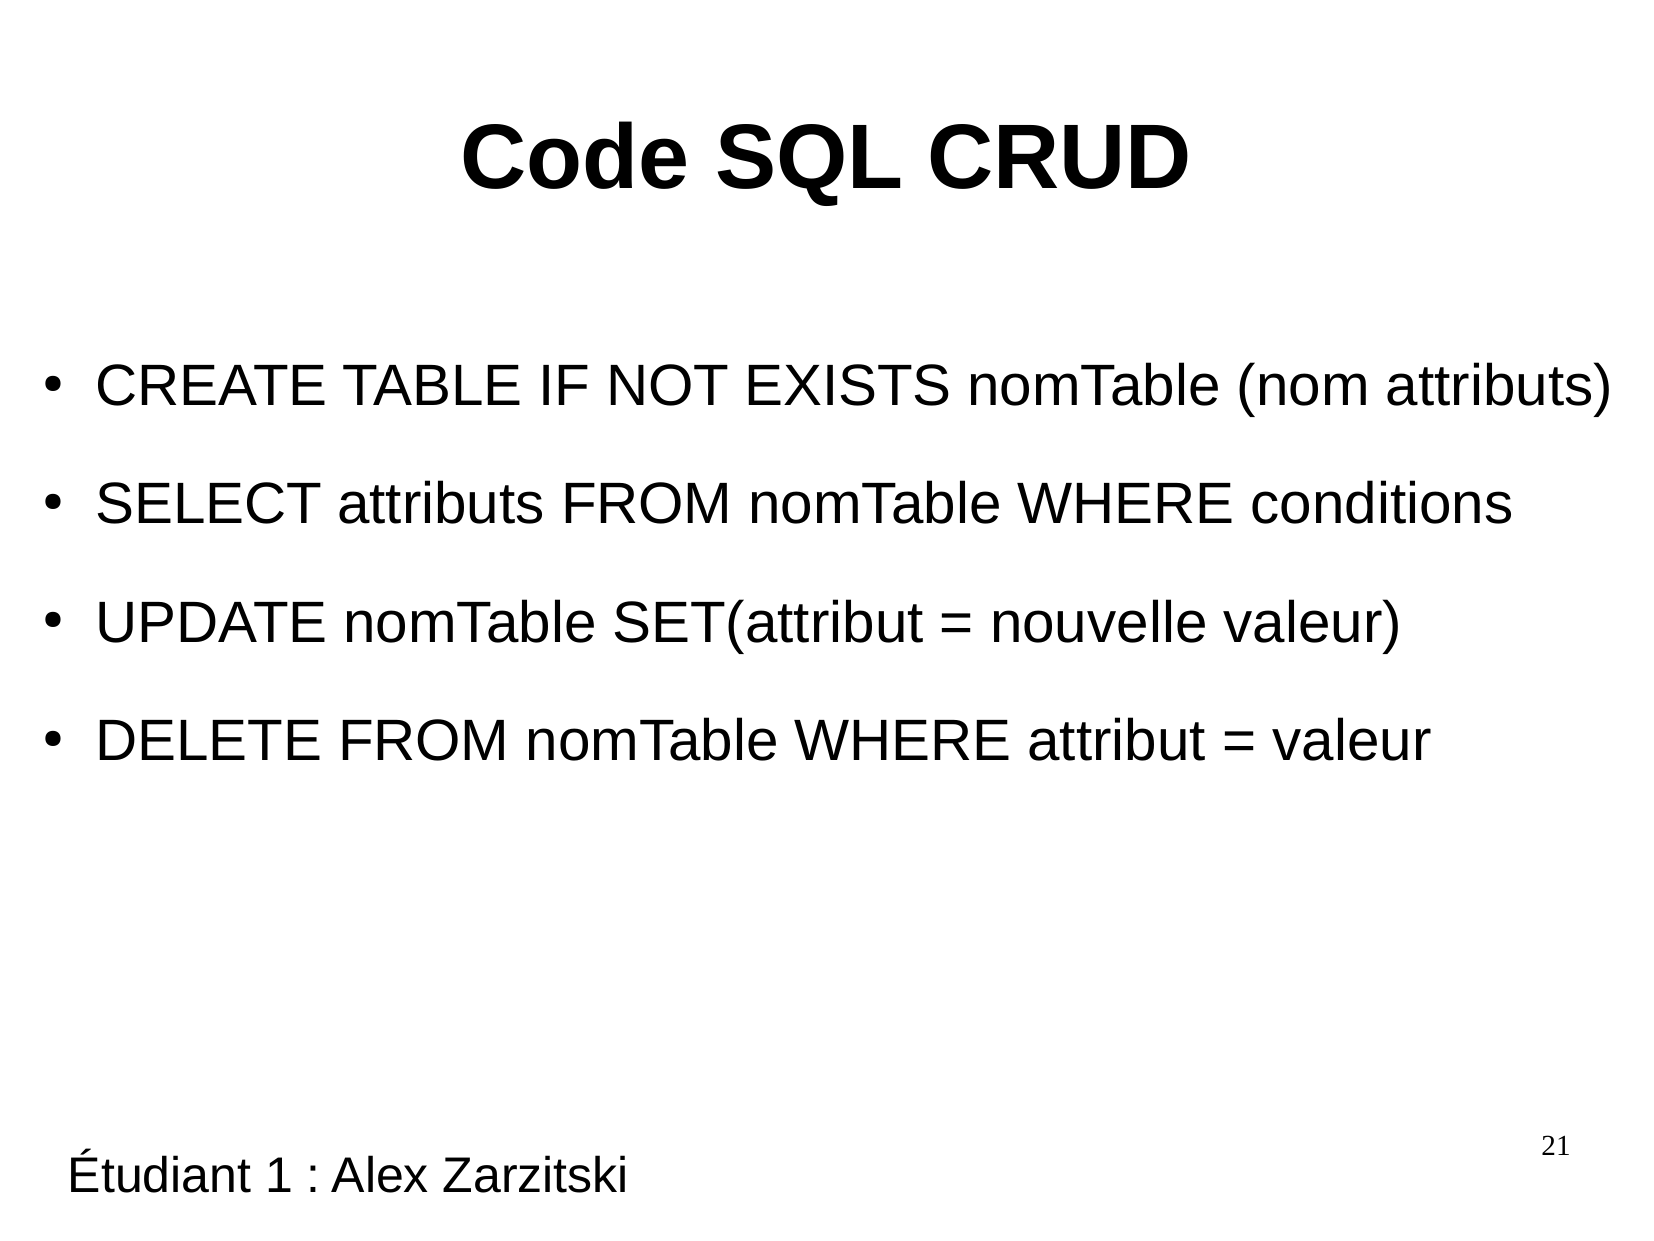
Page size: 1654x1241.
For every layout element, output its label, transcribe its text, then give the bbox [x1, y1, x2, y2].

title Code SQL CRUD [82, 53, 1571, 250]
text_box Étudiant 1 : Alex Zarzitski [53, 1139, 650, 1211]
text_box CREATE TABLE IF NOT EXISTS nomTable (nom attributs) SELECT attributs FROM nomTable WHERE conditions UPDATE nomTable SET(attribut = nouvelle valeur) DELETE FROM nomTable WHERE attribut = valeur [10, 250, 1642, 907]
